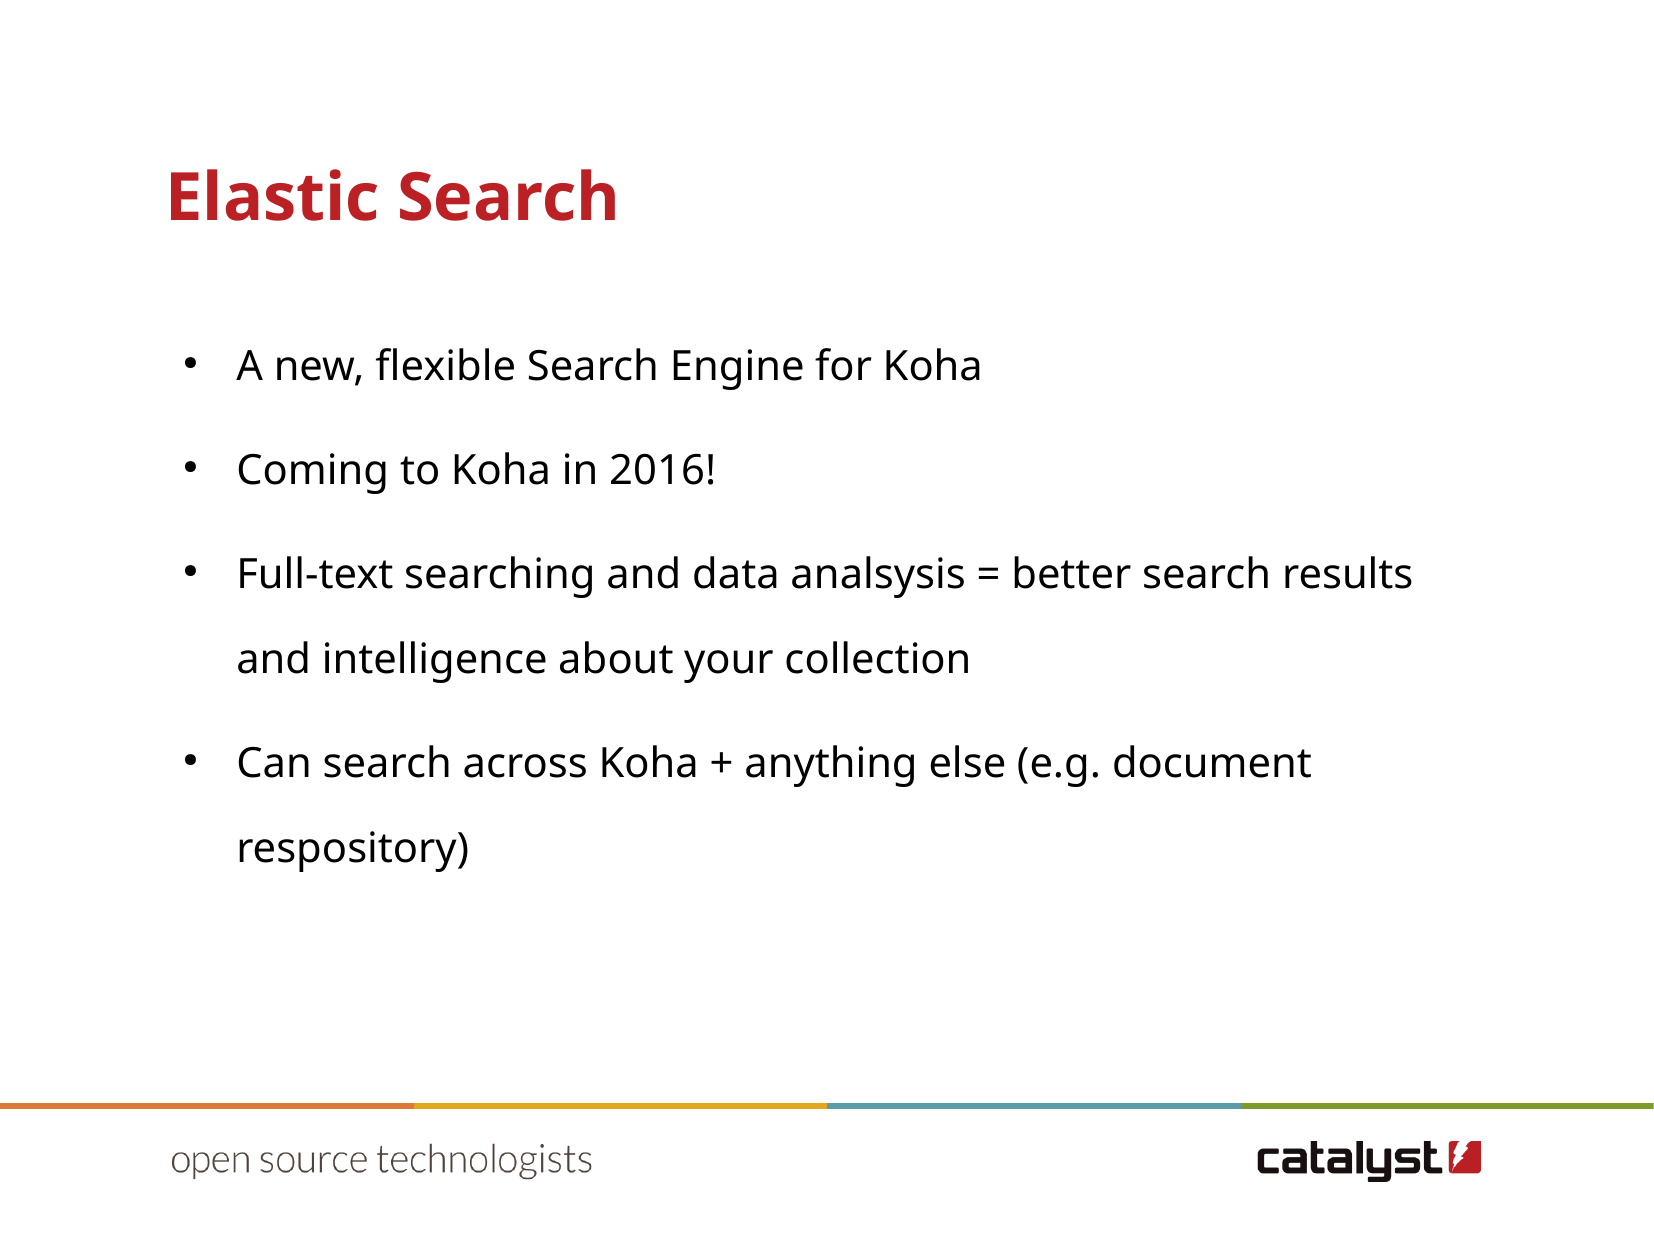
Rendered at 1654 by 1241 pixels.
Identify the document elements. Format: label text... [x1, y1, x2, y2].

title Elastic Search [165, 90, 1489, 298]
picture [0, 1103, 1654, 1182]
list A new, flexible Search Engine for Koha Coming to Koha in 2016! Full-text searching and data analsysis = better search results and intelligence about your collection Can search across Koha + anything else (e.g. document respository) [165, 307, 1489, 1027]
